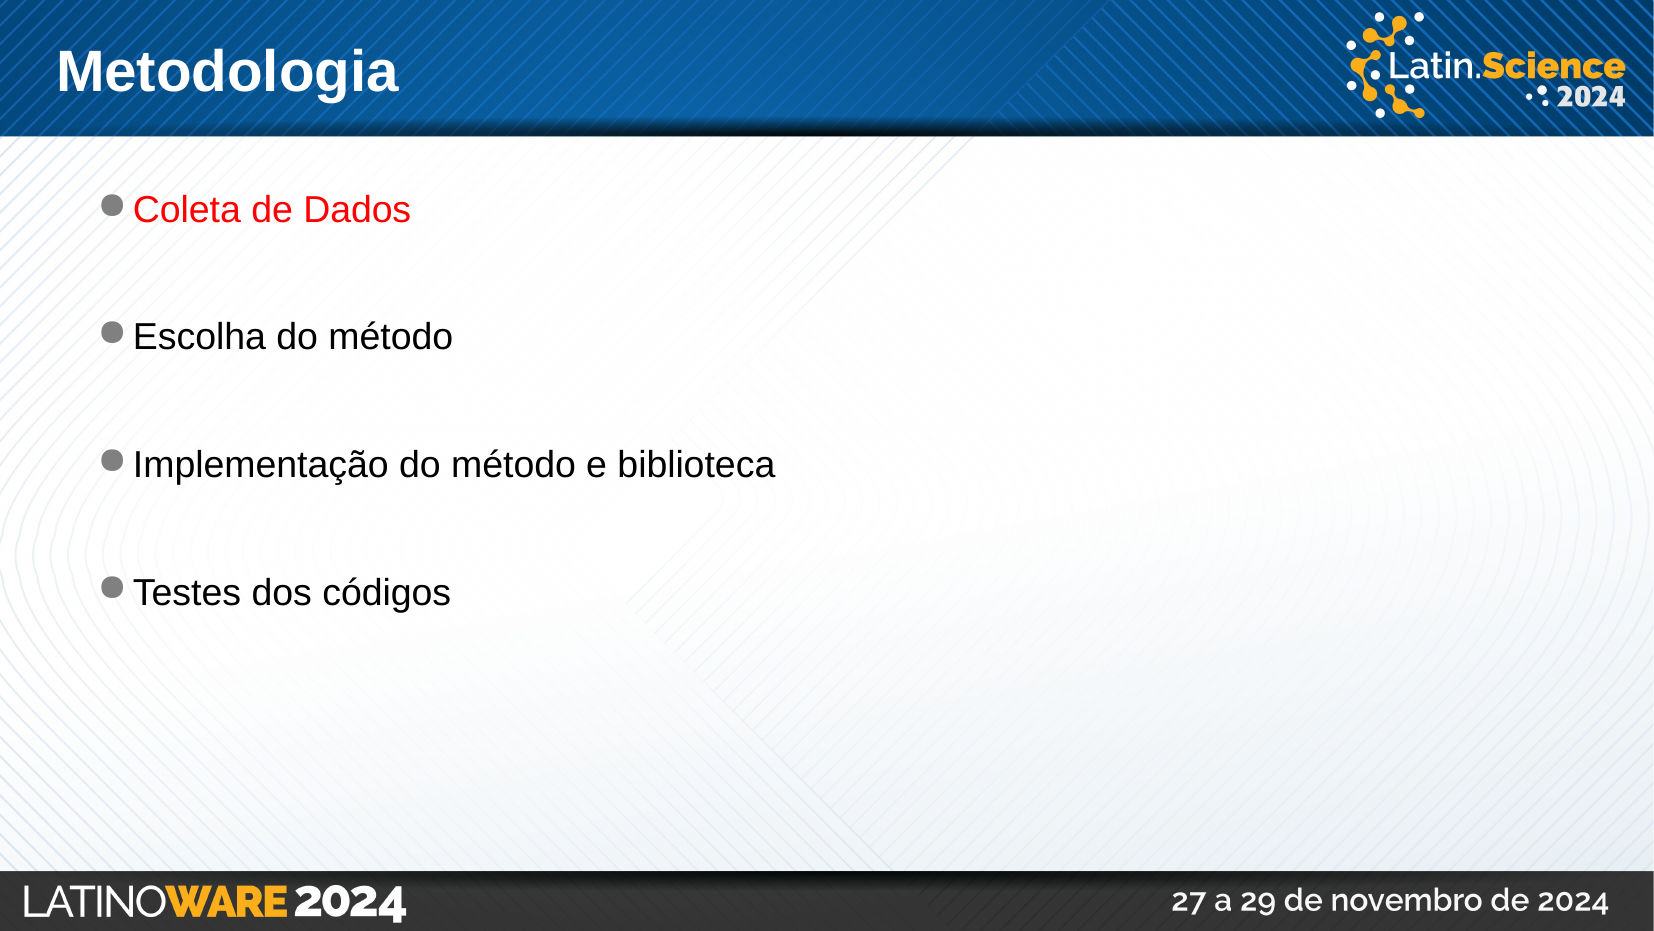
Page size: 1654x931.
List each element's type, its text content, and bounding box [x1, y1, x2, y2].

picture [0, 0, 1654, 931]
text_box Coleta de Dados Escolha do método​ Implementação do método e biblioteca​ Testes dos códigos [82, 177, 1571, 815]
text_box Metodologia​ [41, 8, 1300, 129]
